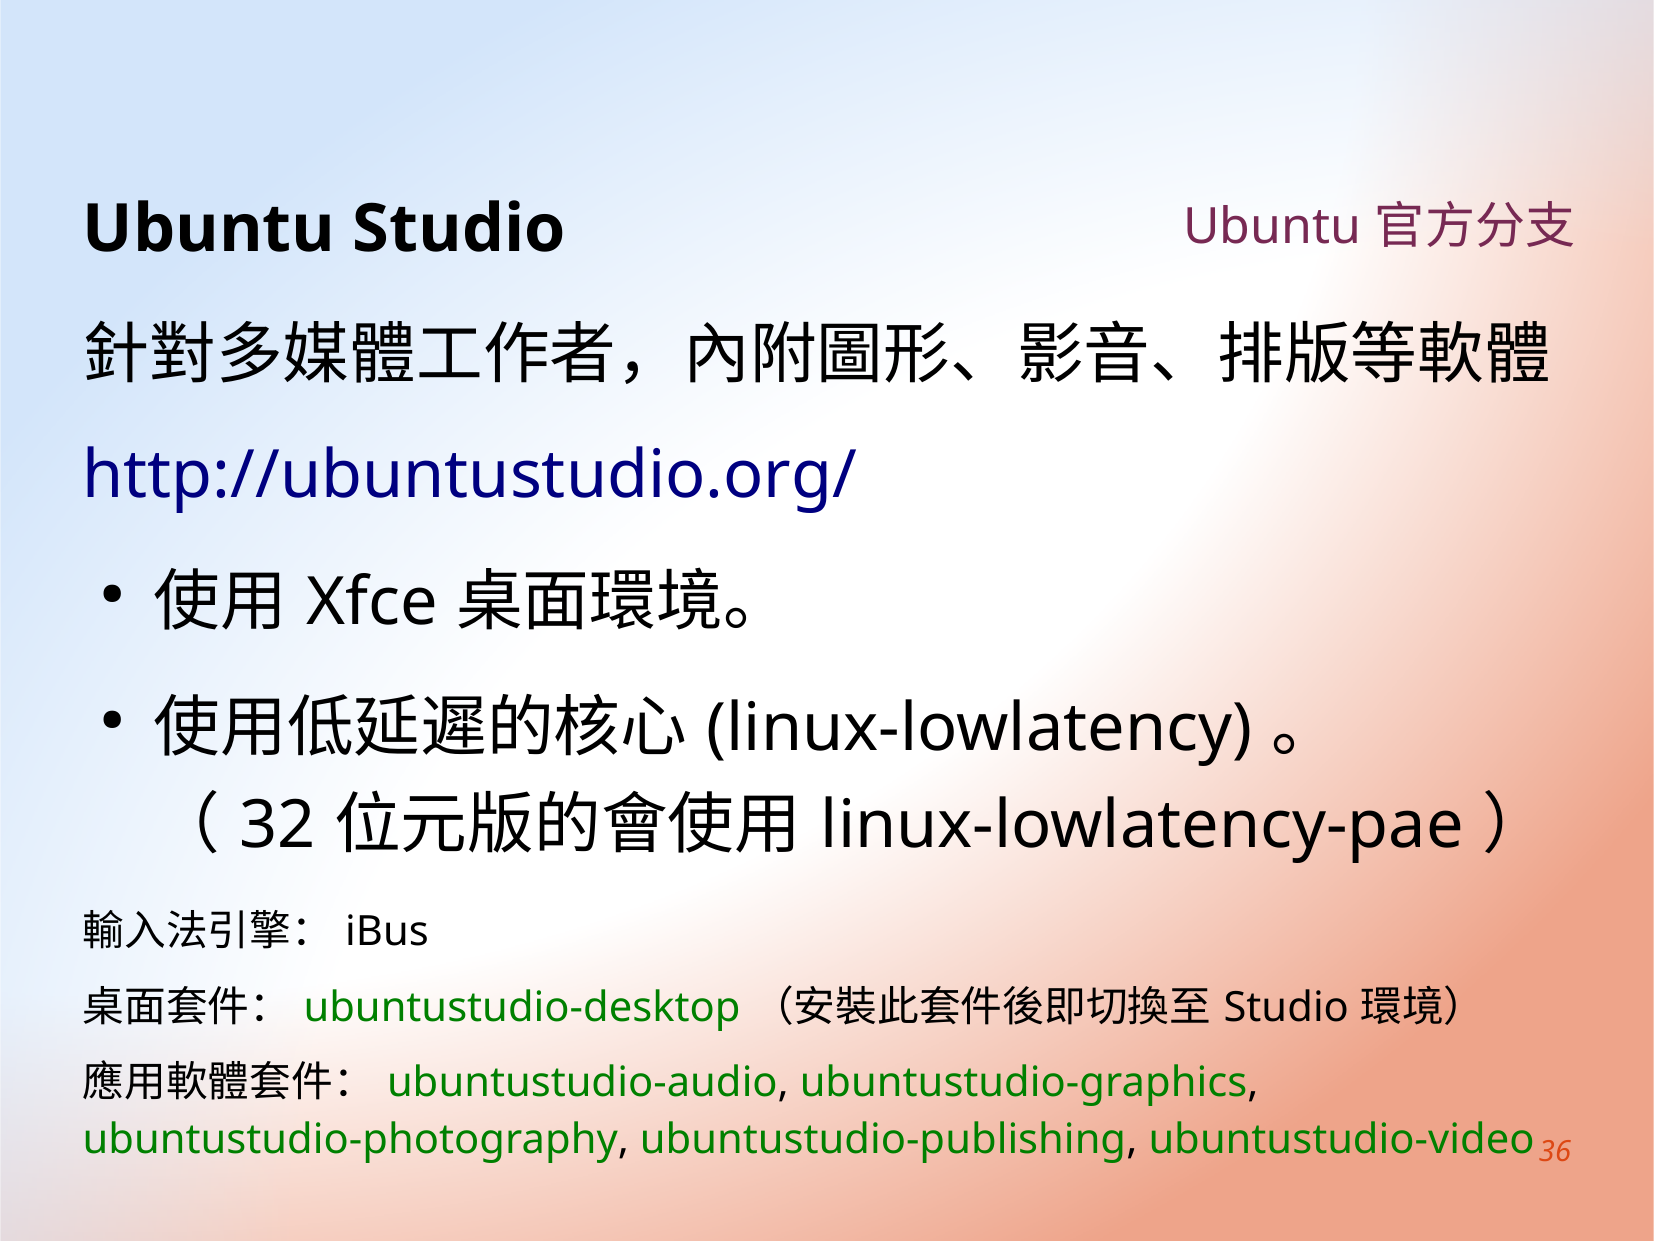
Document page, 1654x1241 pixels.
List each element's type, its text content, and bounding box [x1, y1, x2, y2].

text_box Ubuntu官方分支 [1177, 180, 1571, 252]
list Ubuntu Studio 針對多媒體工作者，內附圖形、影音、排版等軟體 http://ubuntustudio.org/ 使用Xfce桌面環境。 使用低延遲的核心(linux-lowlatency)。 （32位元版的會使用linux-lowlatency-pae） 輸入法引擎：iBus 桌面套件：ubuntustudio-desktop（安裝此套件後即切換至Studio環境） 應用軟體套件：ubuntustudio-audio, ubuntustudio-graphics, ubuntustudio-photography, ubuntustudio-publishing, ubuntustudio-video [82, 180, 1571, 1201]
picture [0, 0, 1654, 1241]
